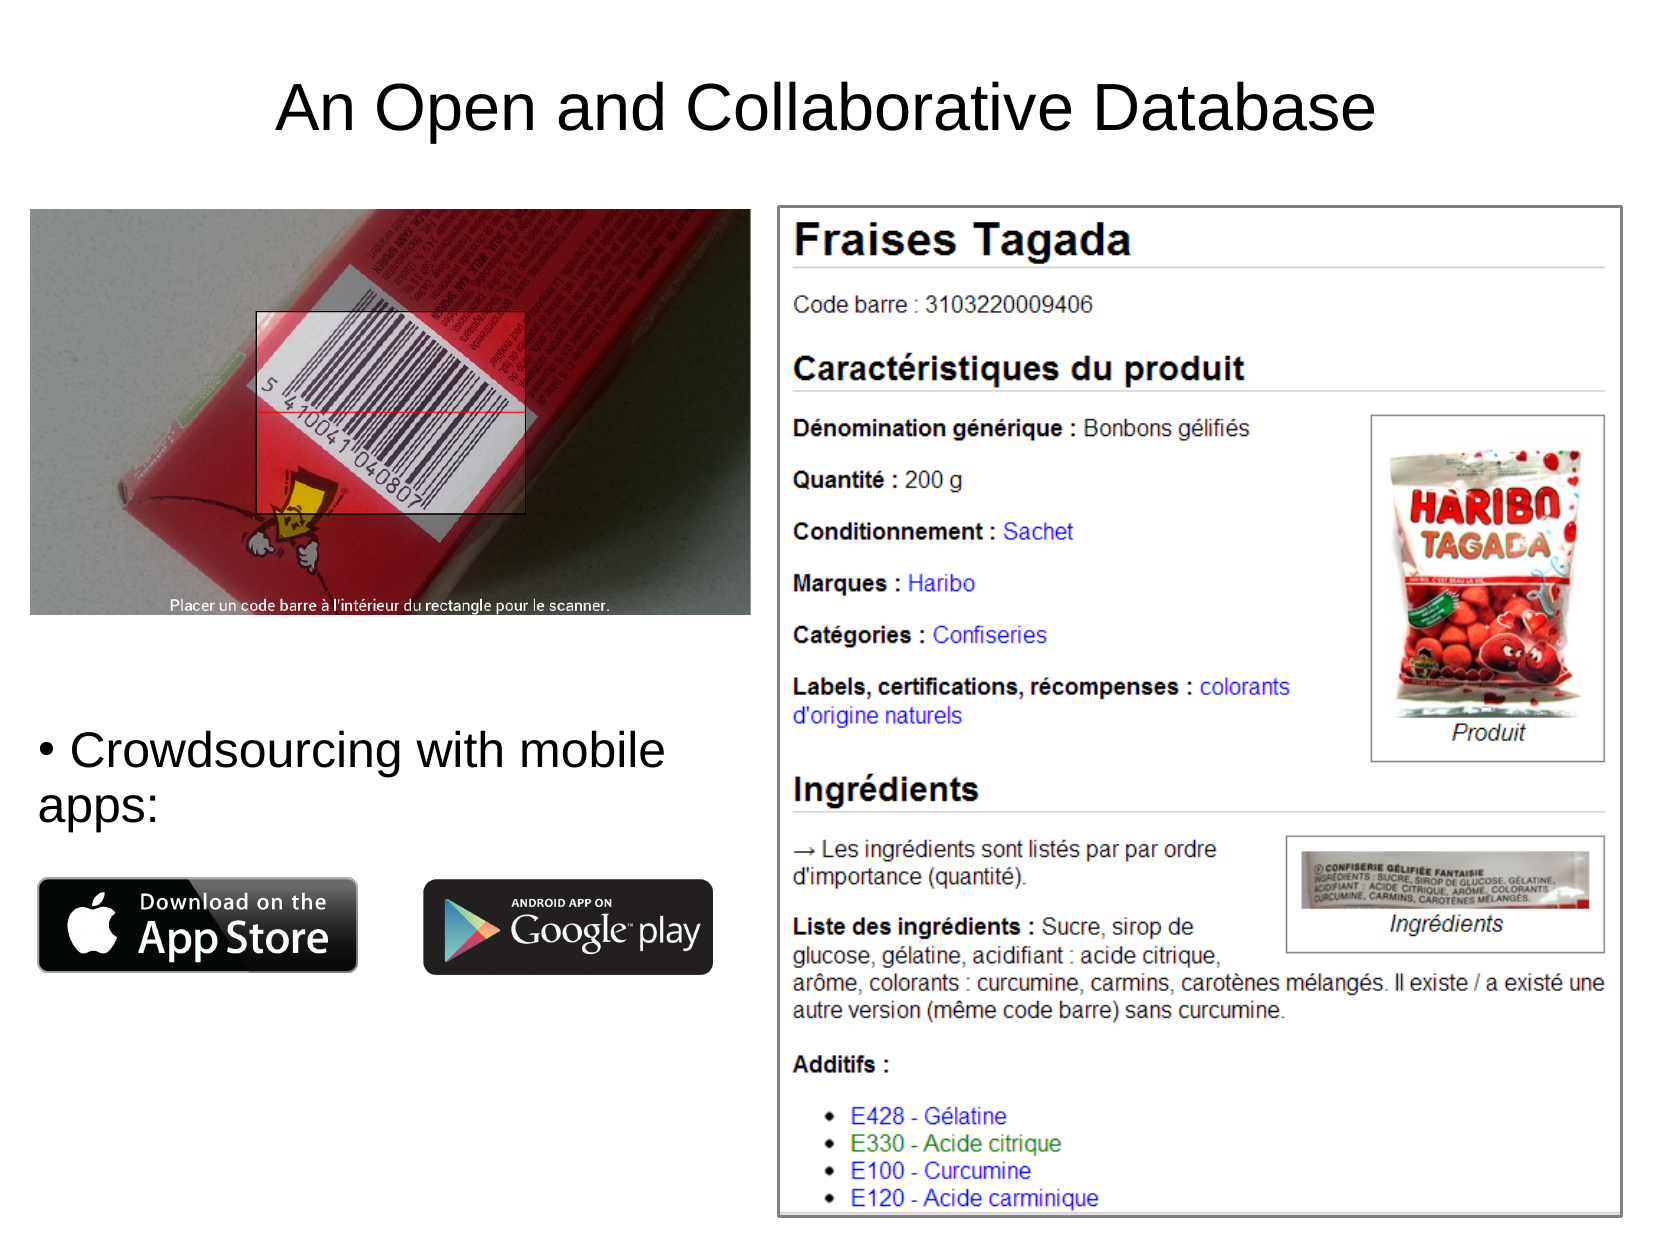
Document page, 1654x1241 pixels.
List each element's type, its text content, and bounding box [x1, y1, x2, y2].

title An Open and Collaborative Database [82, 49, 1571, 166]
subtitle Crowdsourcing with mobile apps: [37, 616, 736, 1171]
picture [37, 877, 358, 973]
picture [780, 208, 1621, 1216]
picture [423, 879, 713, 976]
picture [30, 209, 751, 616]
